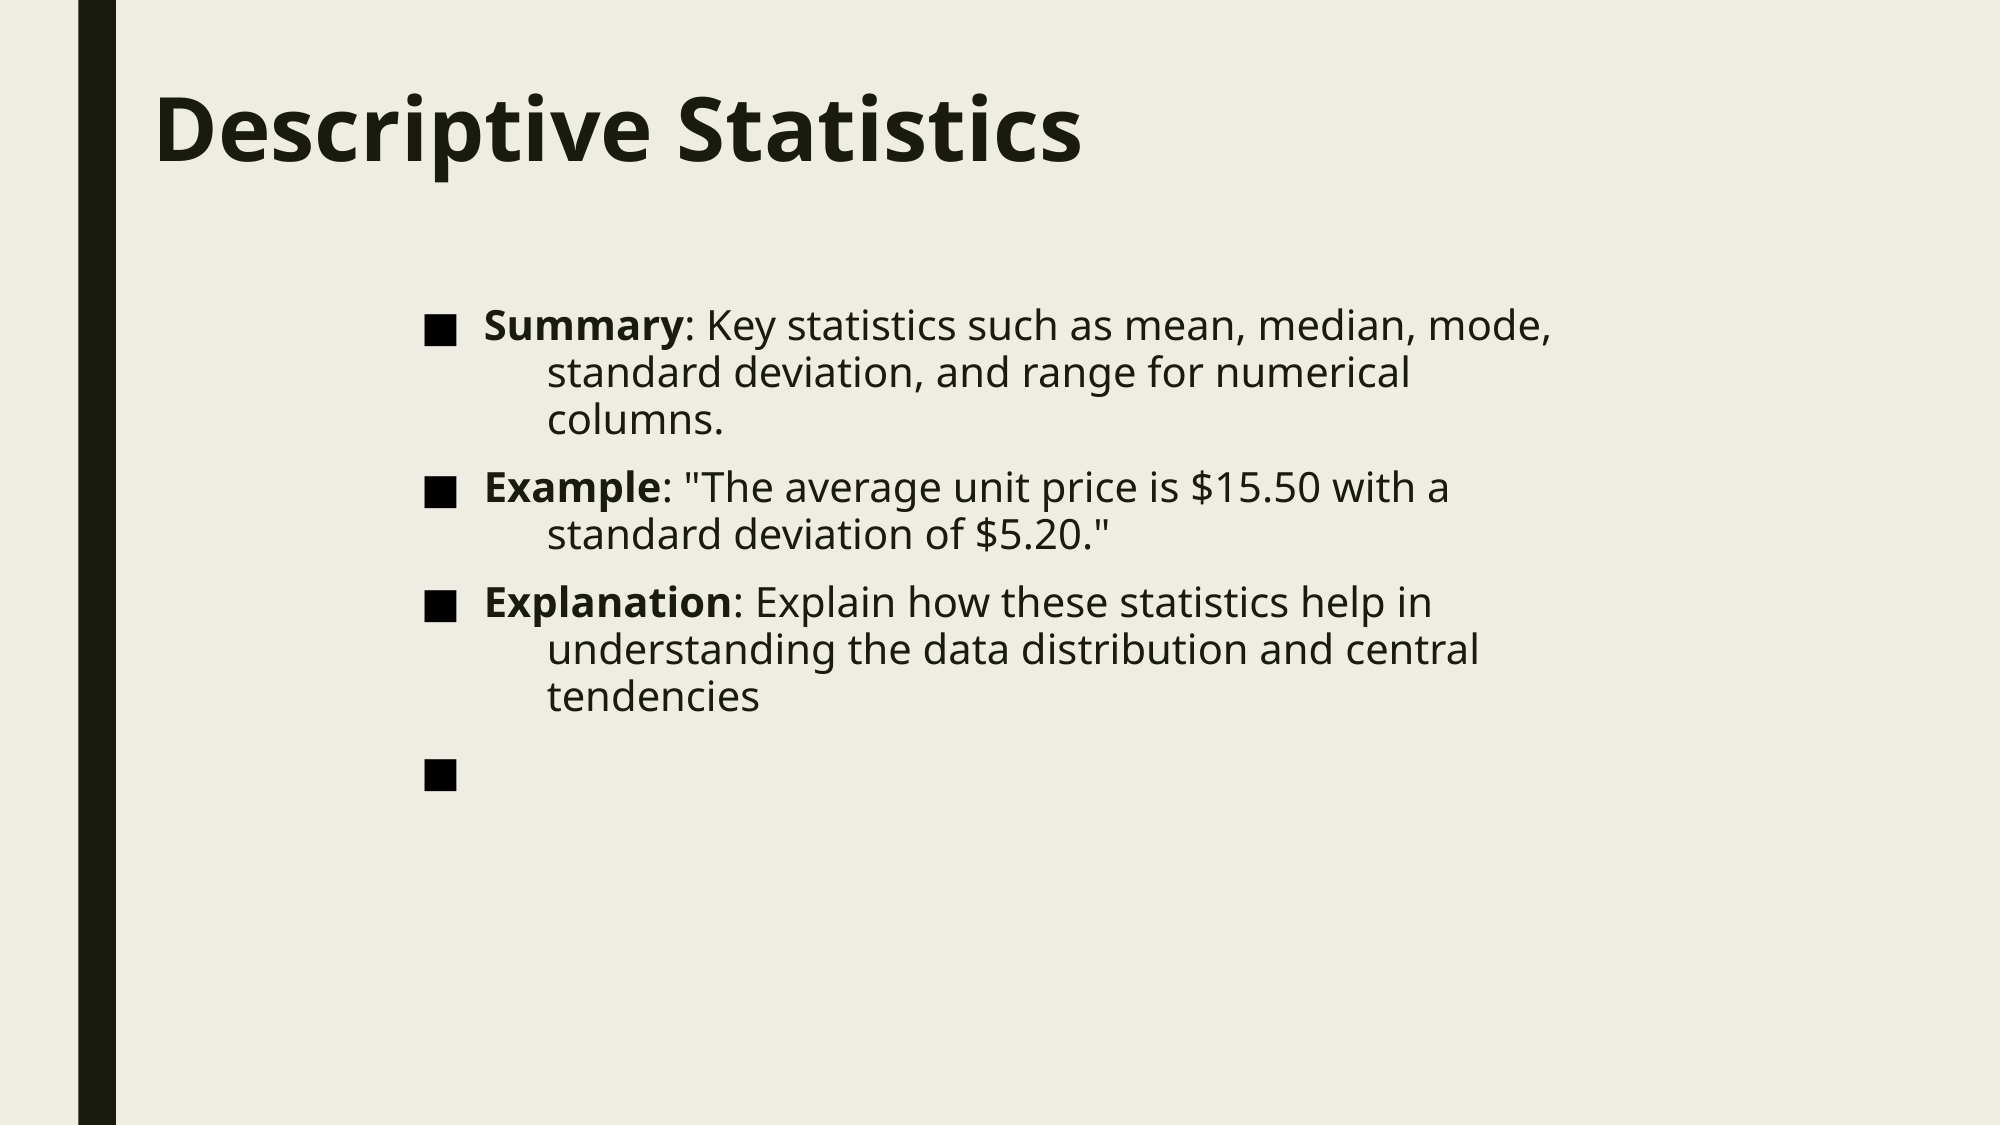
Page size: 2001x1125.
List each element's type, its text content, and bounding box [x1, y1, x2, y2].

list Summary: Key statistics such as mean, median, mode, standard deviation, and range for numerical columns. Example: "The average unit price is $15.50 with a standard deviation of $5.20." Explanation: Explain how these statistics help in understanding the data distribution and central tendencies [405, 224, 1595, 939]
title Descriptive Statistics [137, 78, 1863, 296]
